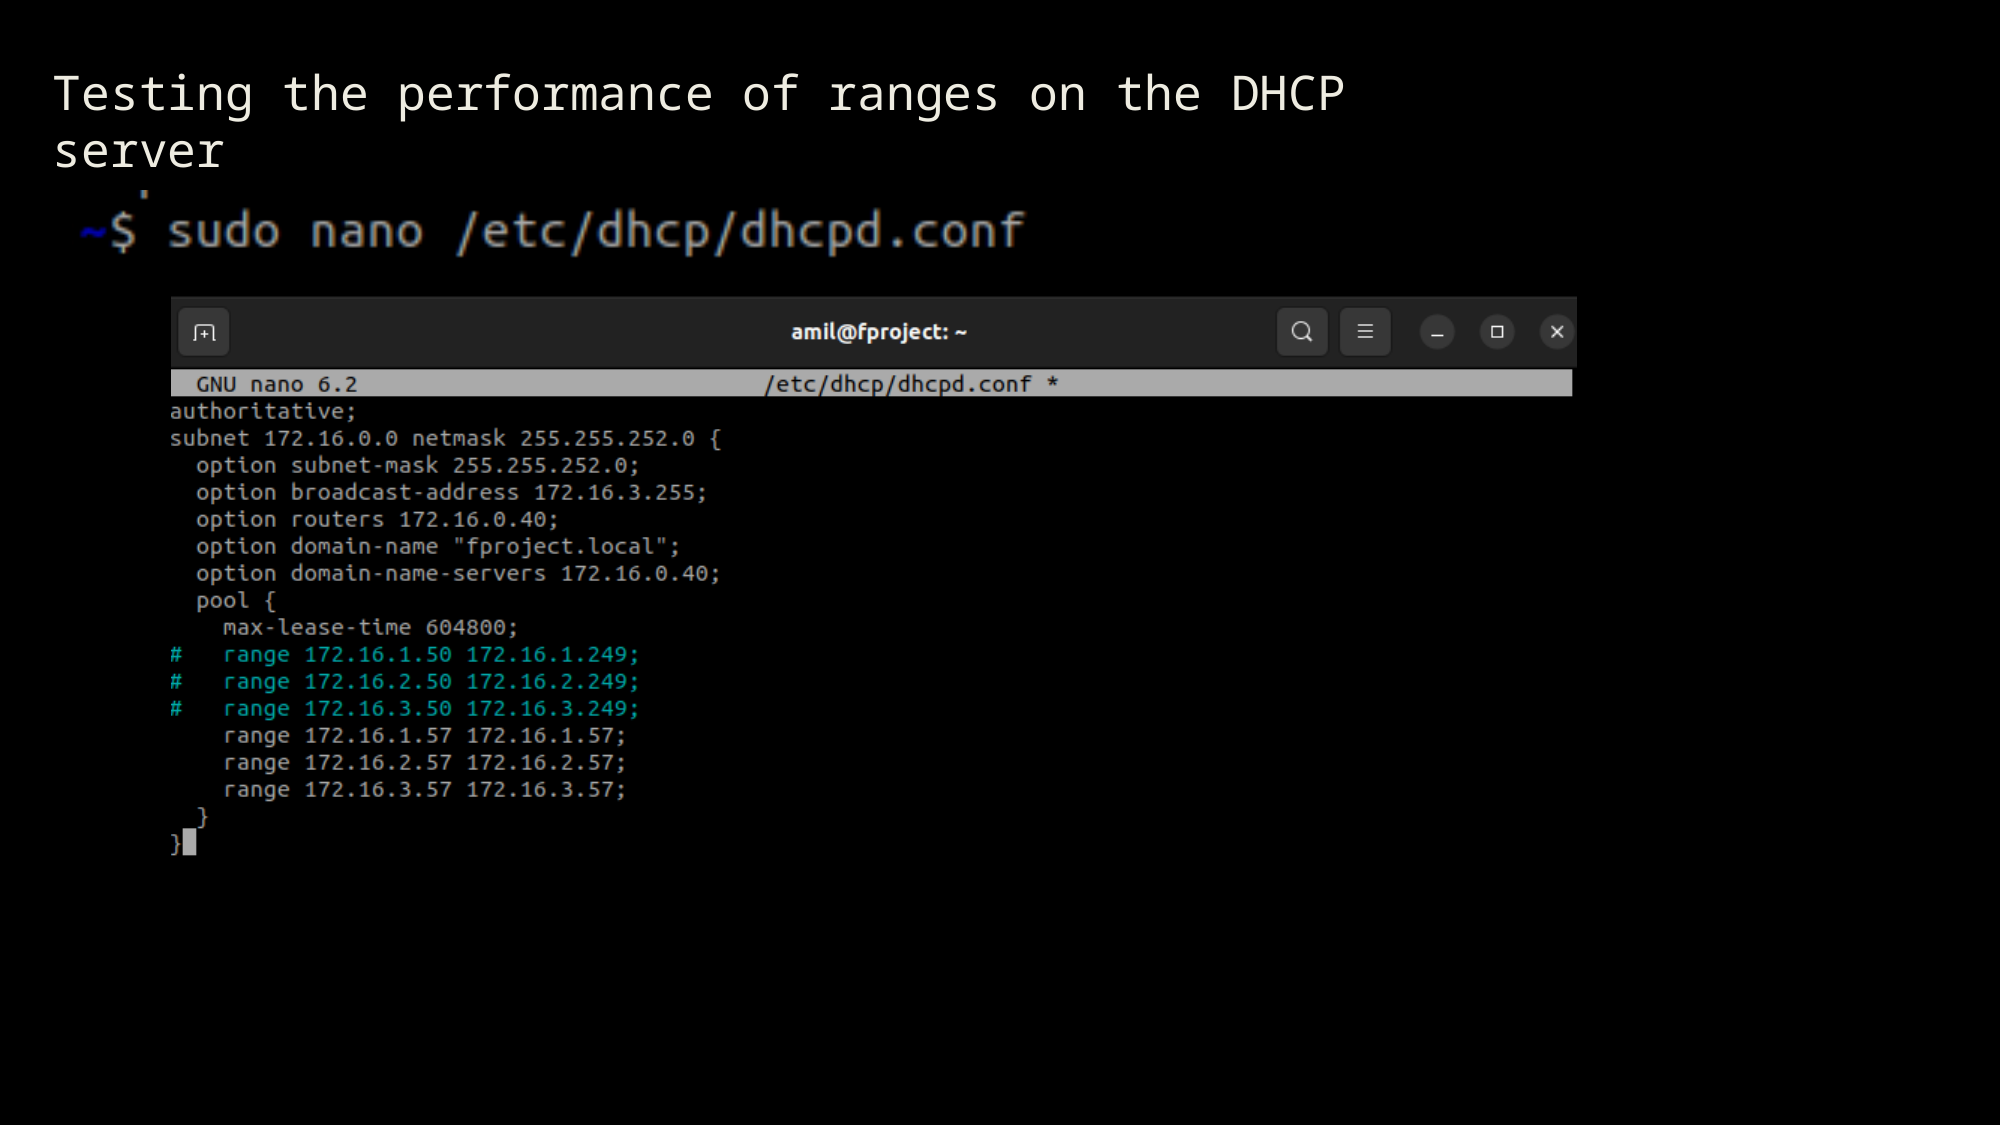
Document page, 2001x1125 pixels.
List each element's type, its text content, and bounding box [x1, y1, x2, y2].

picture [72, 190, 1047, 264]
picture [171, 296, 1577, 935]
text_box Testing the performance of ranges on the DHCP server [37, 54, 1533, 185]
